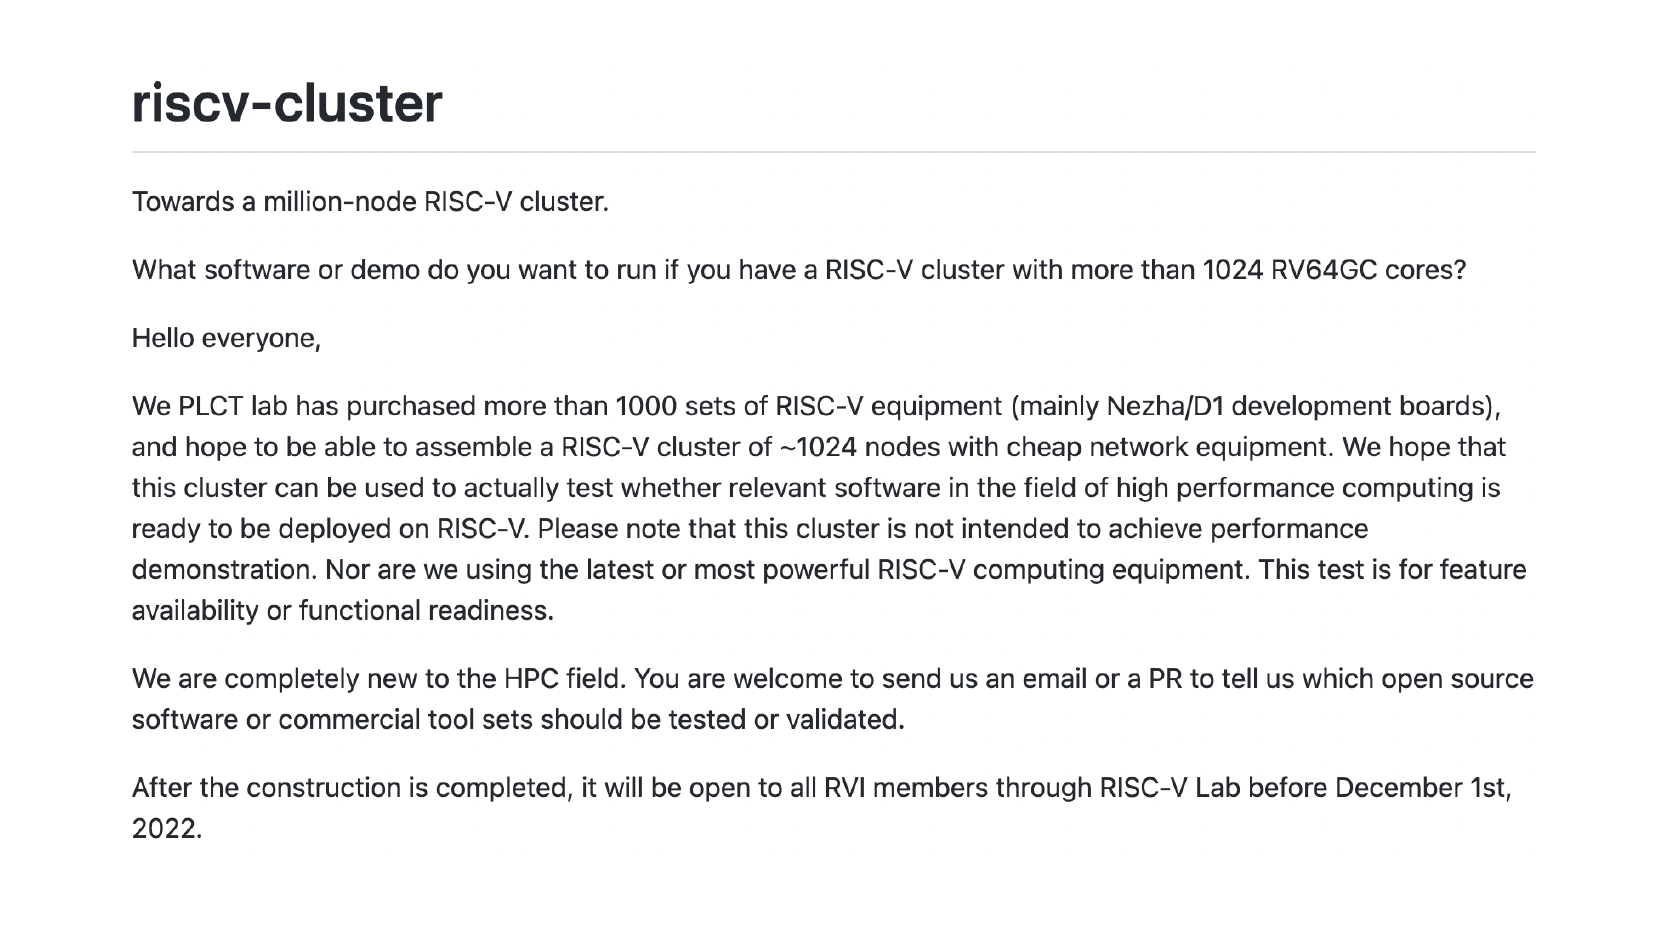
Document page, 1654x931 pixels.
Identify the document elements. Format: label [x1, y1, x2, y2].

picture [121, 58, 1536, 857]
